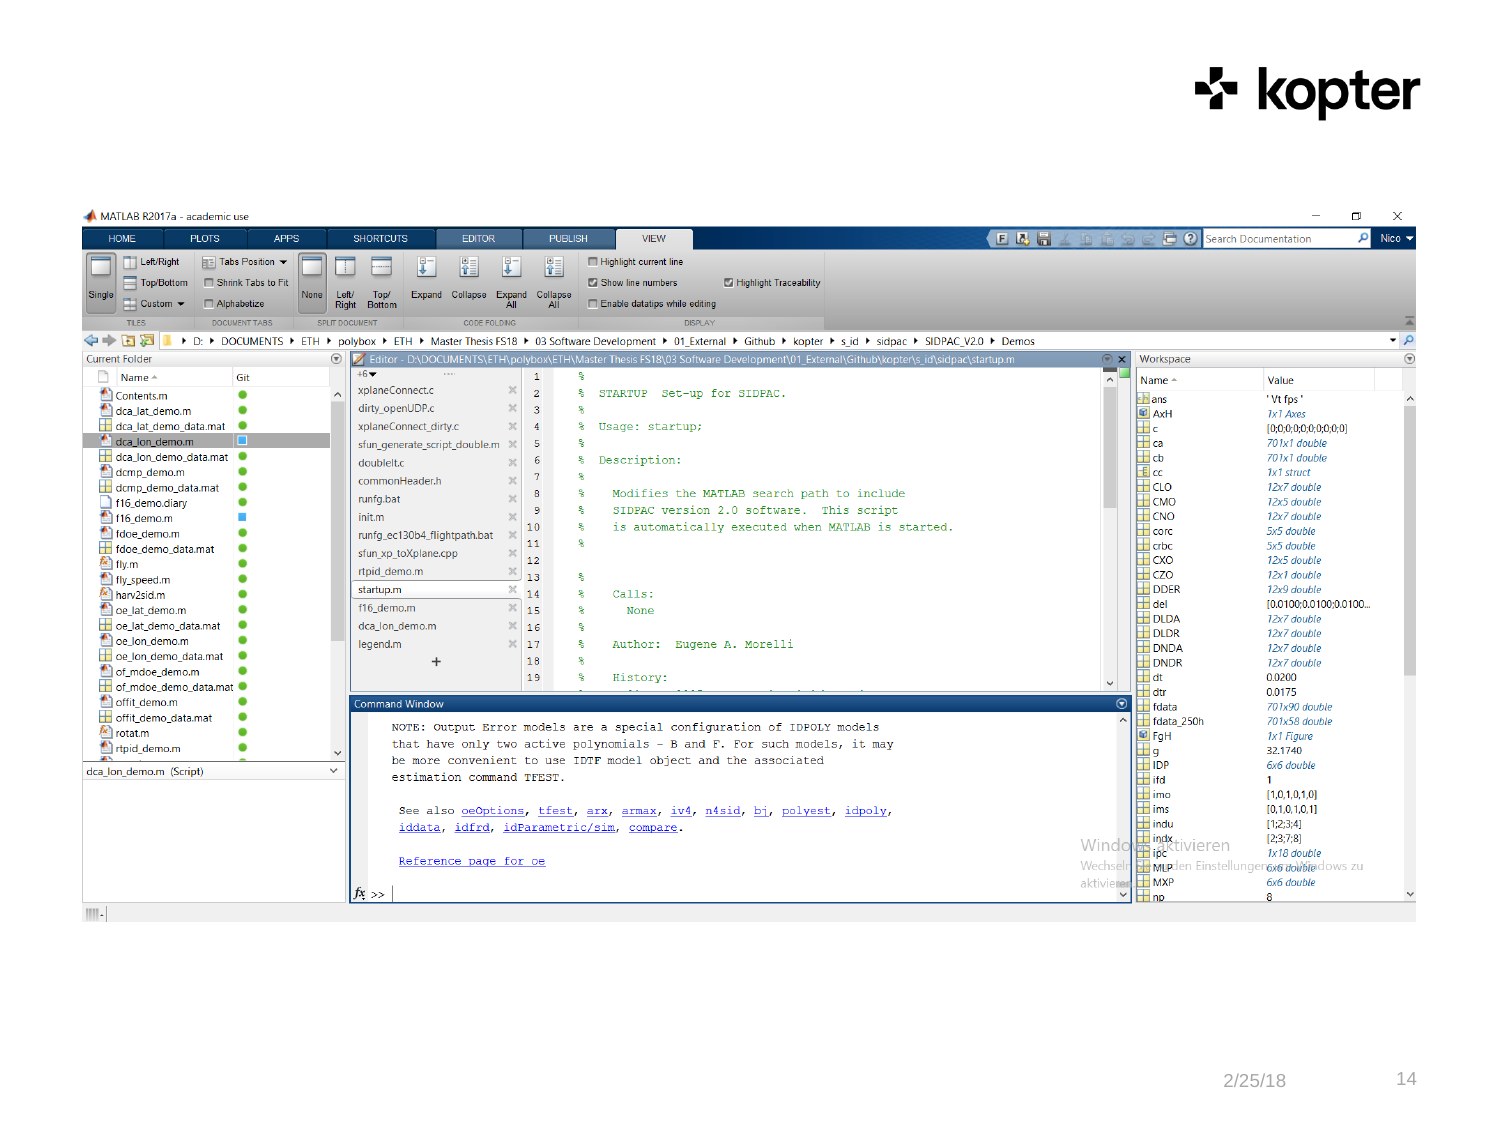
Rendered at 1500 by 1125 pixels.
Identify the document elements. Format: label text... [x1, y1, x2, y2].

picture [1194, 66, 1421, 121]
slide_number 2/25/18 [1181, 1069, 1329, 1099]
picture [82, 206, 1416, 922]
slide_number <number> [1328, 1067, 1418, 1097]
